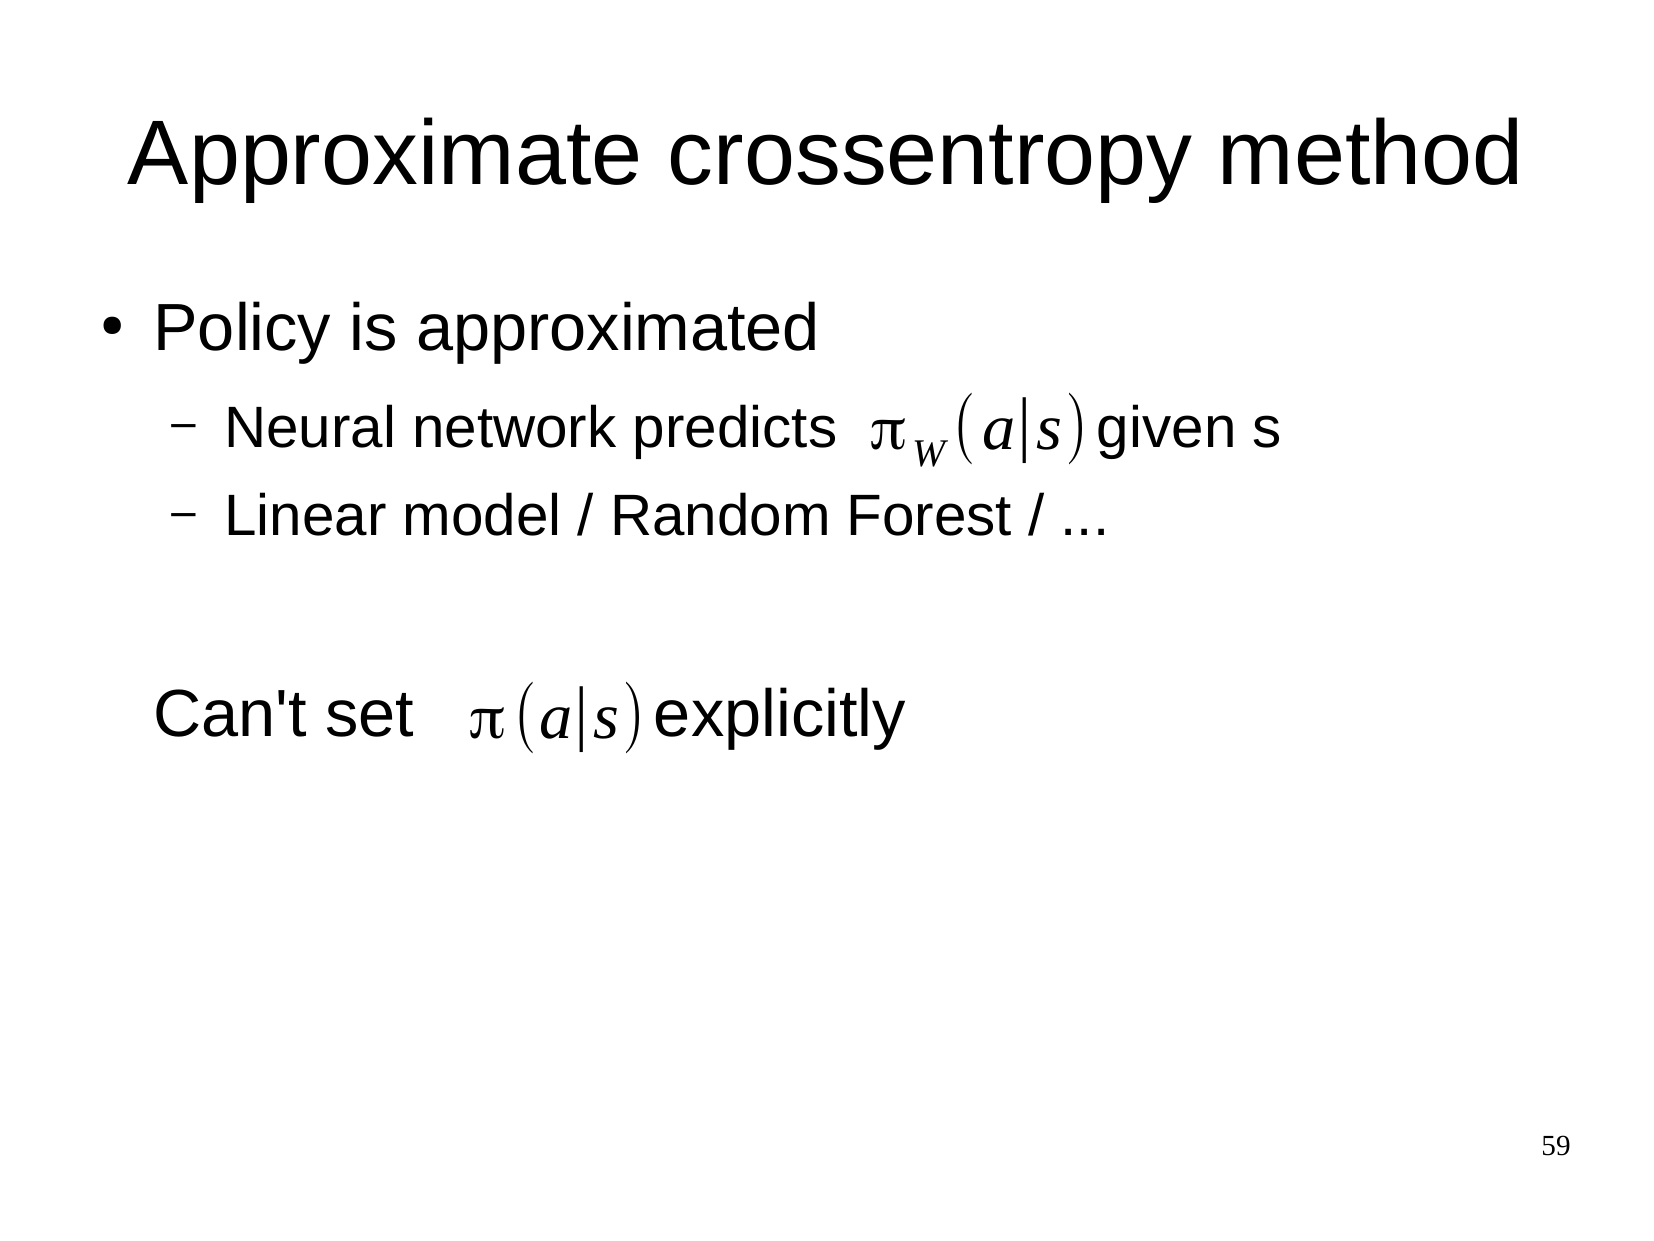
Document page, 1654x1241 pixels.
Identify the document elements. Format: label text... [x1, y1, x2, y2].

chart [853, 388, 1103, 473]
chart [452, 677, 663, 757]
list Policy is approximated Neural network predicts given s Linear model / Random Forest / ... Can't set explicitly [82, 290, 1571, 1010]
title Approximate crossentropy method [82, 49, 1571, 257]
